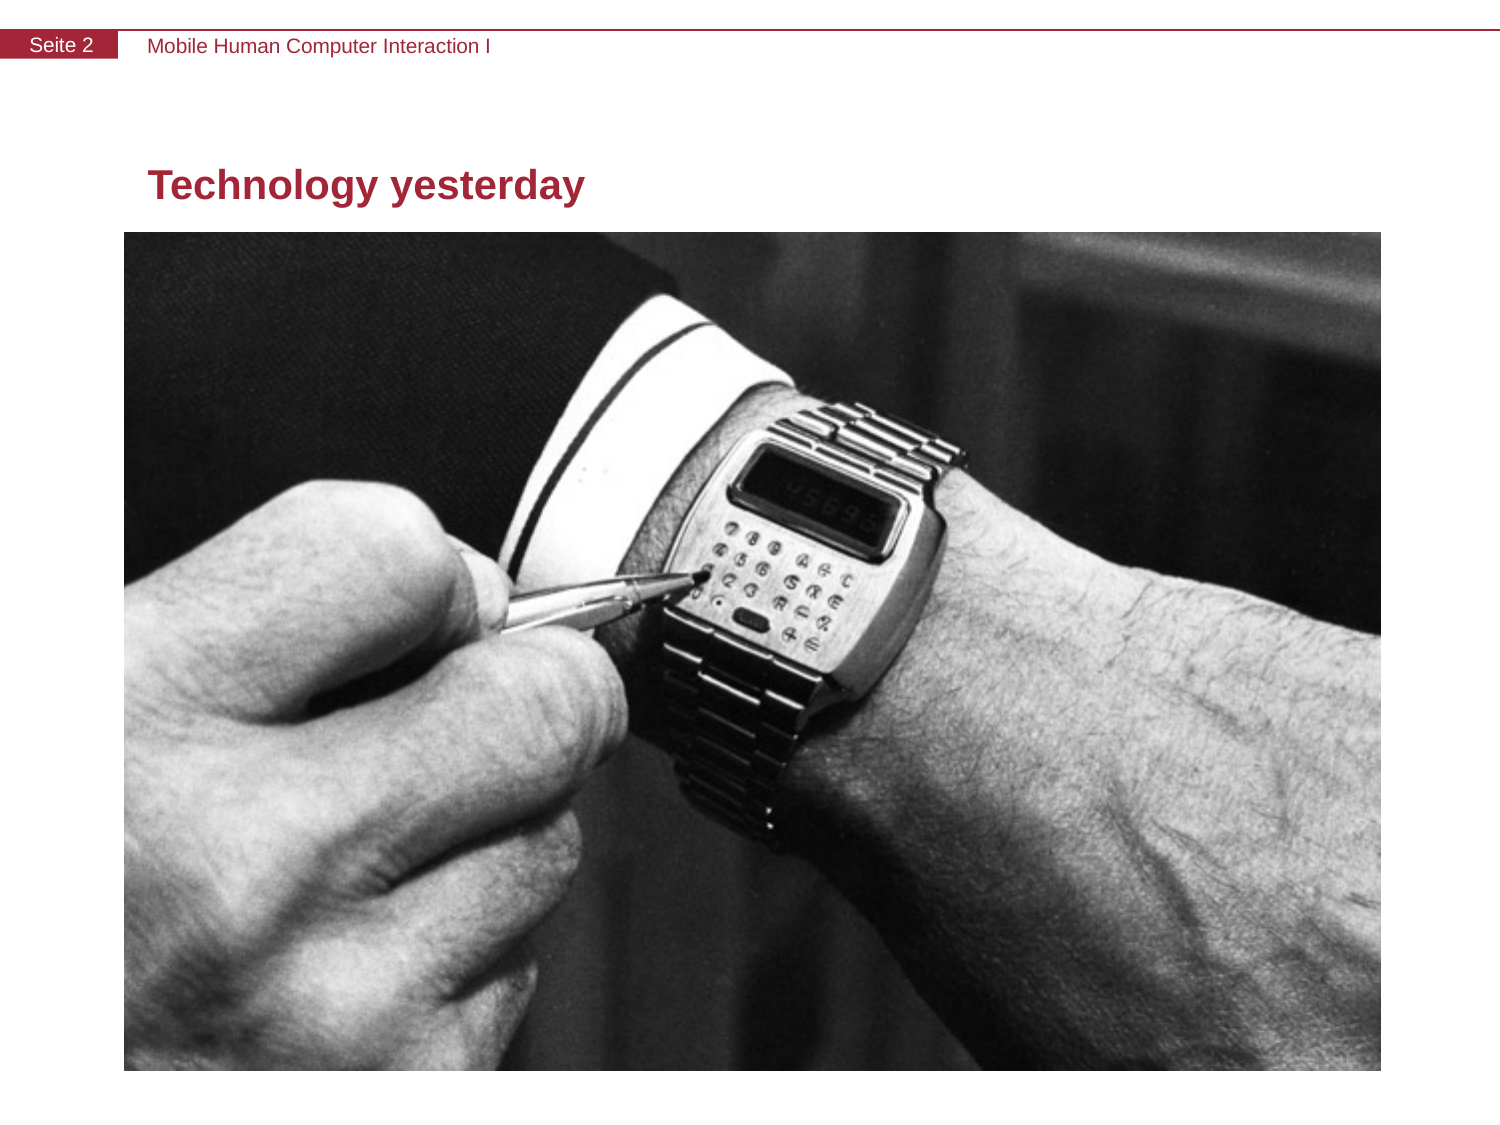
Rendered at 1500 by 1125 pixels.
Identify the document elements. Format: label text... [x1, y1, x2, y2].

title Technology yesterday [132, 149, 1413, 258]
picture [124, 232, 1381, 1071]
